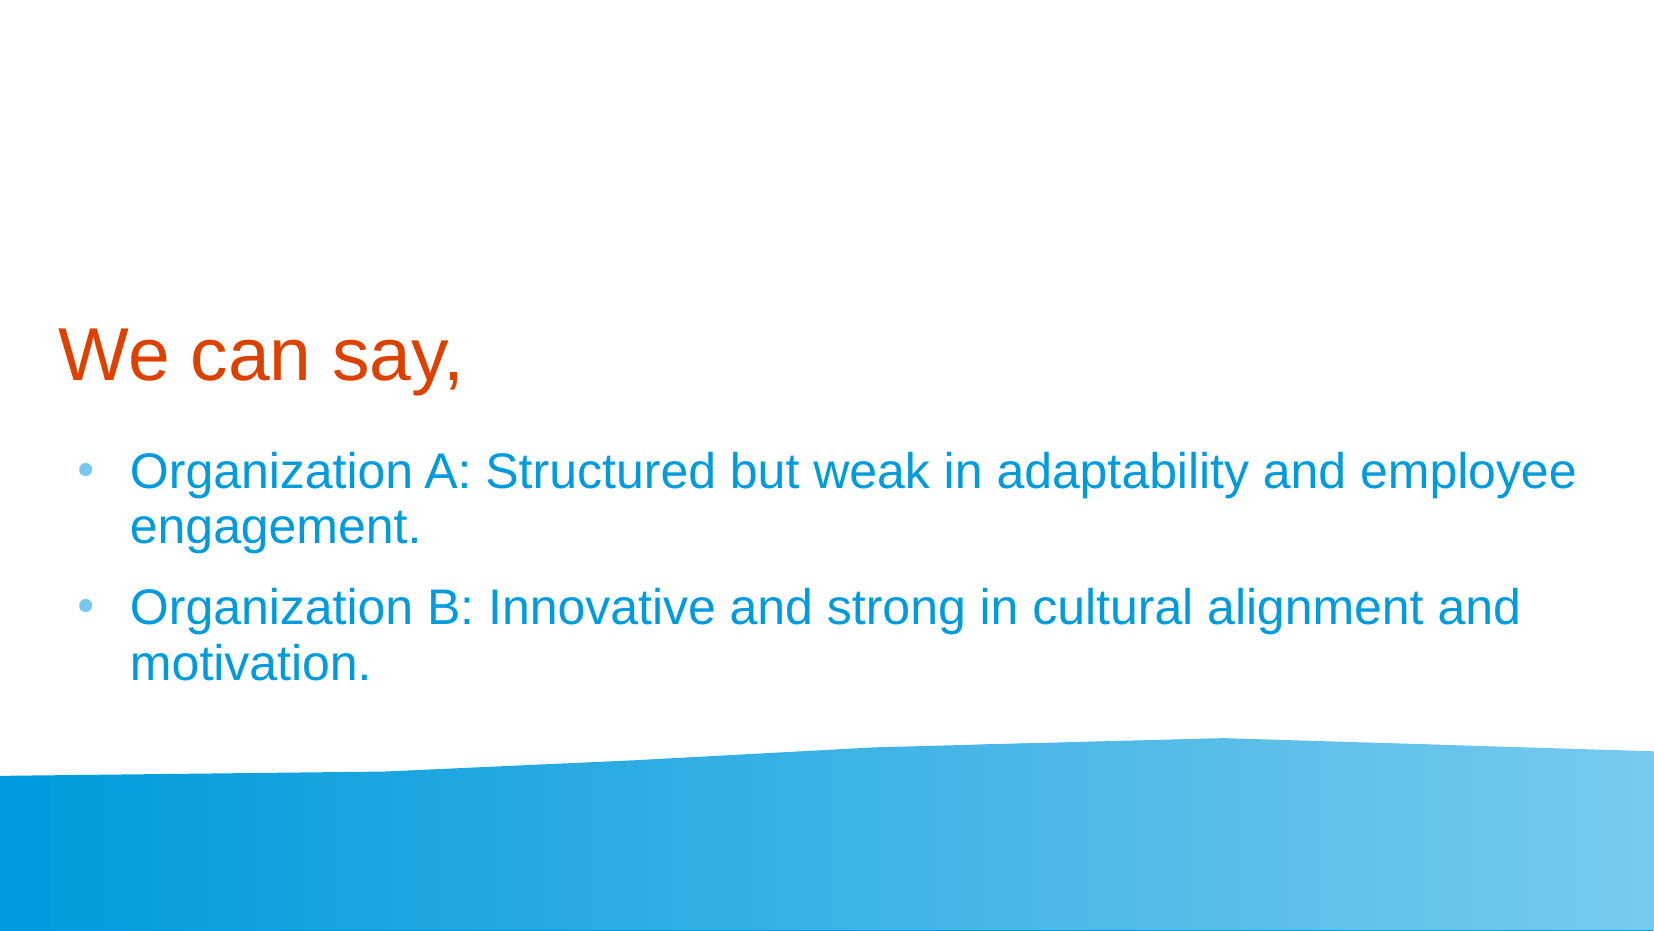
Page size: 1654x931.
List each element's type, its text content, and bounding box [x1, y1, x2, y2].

title We can say, [0, 265, 1477, 443]
list Organization A: Structured but weak in adaptability and employee engagement. Organization B: Innovative and strong in cultural alignment and motivation. [59, 442, 1595, 739]
